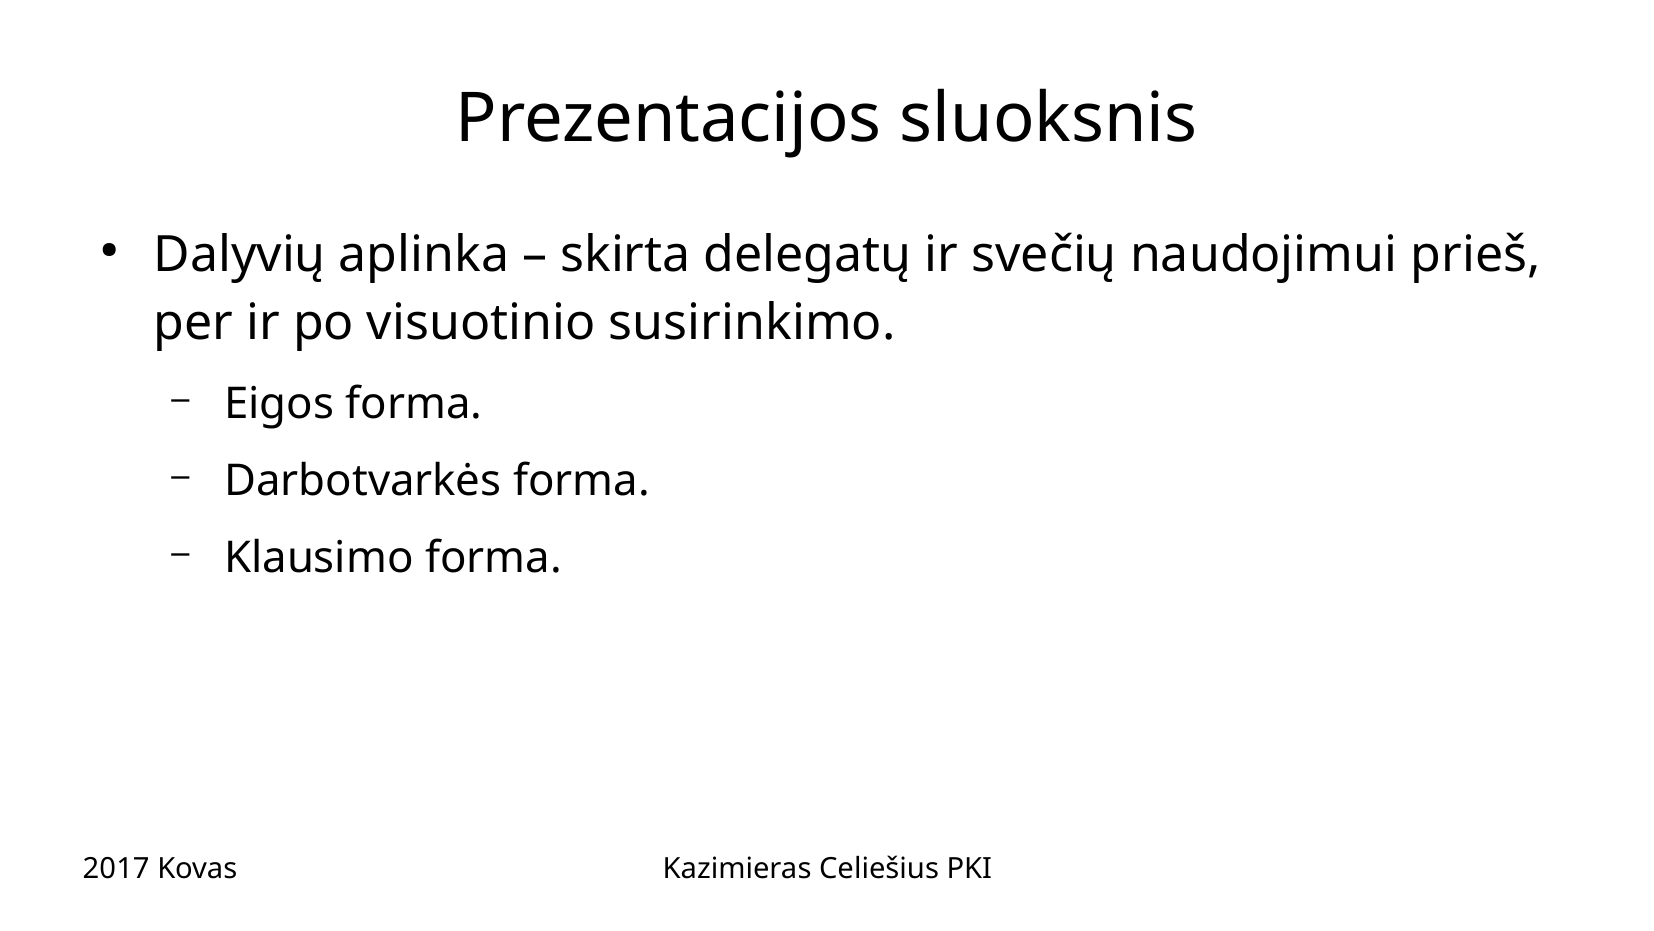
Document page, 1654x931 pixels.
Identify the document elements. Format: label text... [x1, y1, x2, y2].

title Prezentacijos sluoksnis [82, 37, 1571, 193]
list Dalyvių aplinka – skirta delegatų ir svečių naudojimui prieš, per ir po visuotinio susirinkimo. Eigos forma. Darbotvarkės forma. Klausimo forma. [82, 217, 1571, 757]
